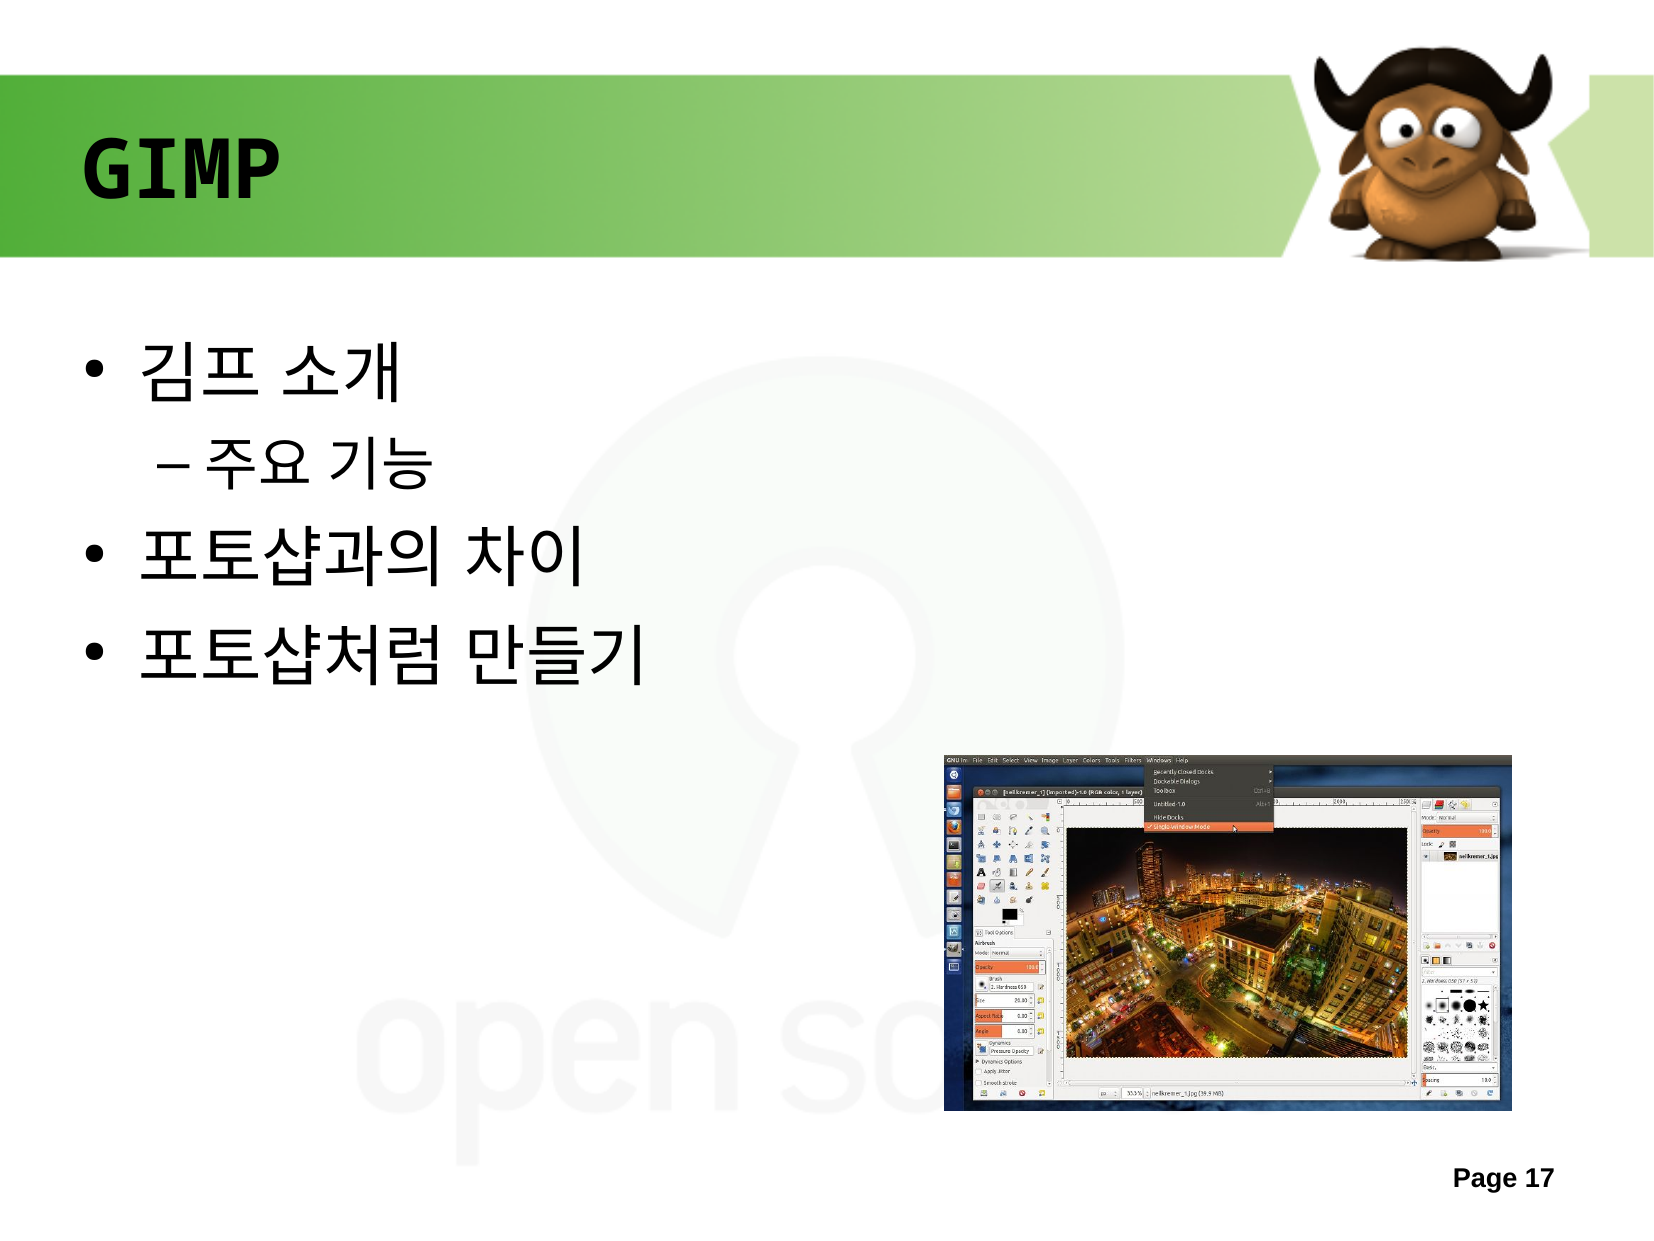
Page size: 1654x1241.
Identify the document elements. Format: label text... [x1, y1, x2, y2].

picture [0, 0, 1654, 1241]
list 김프 소개 주요 기능 포토샵과의 차이 포토샵처럼 만들기 [82, 330, 1571, 1134]
title GIMP [82, 61, 1571, 269]
